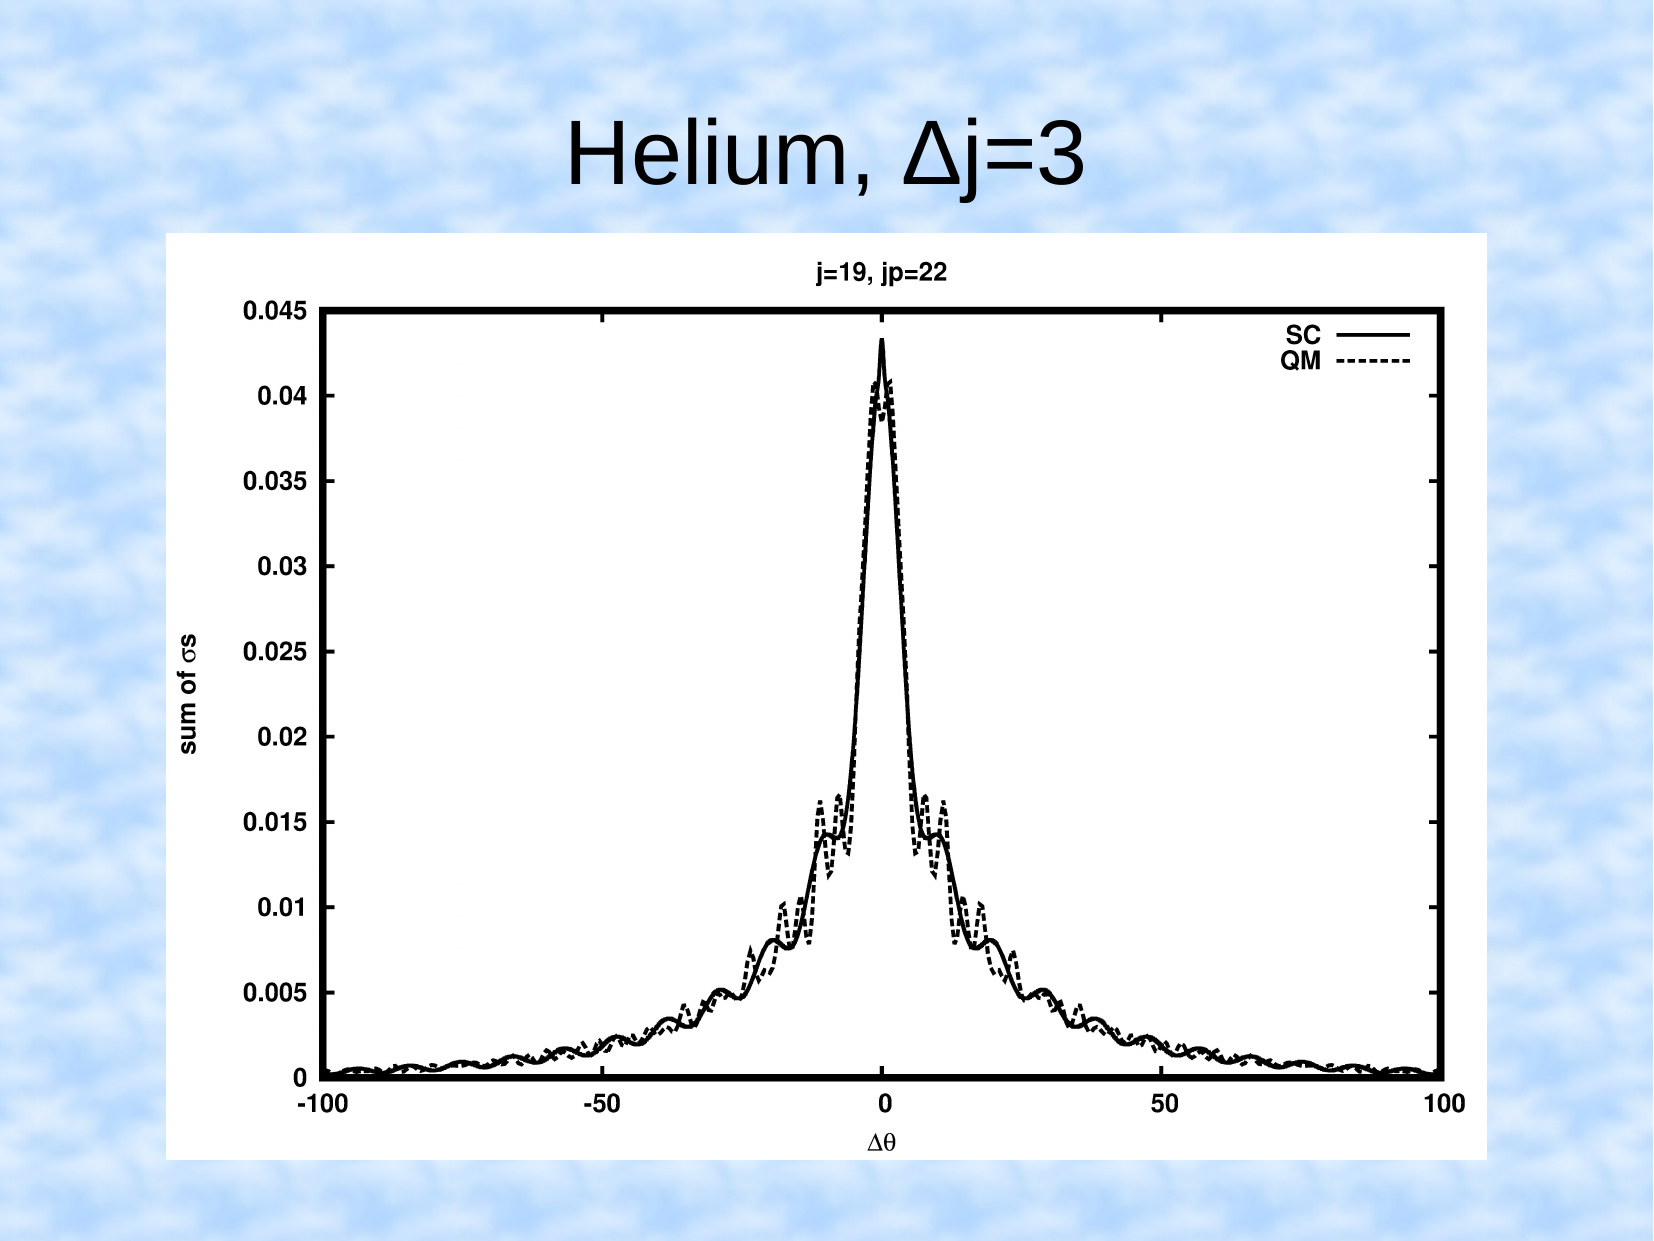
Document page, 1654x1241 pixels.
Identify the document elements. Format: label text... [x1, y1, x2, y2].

title Helium, Δj=3 [82, 49, 1571, 257]
picture [0, 0, 1654, 1241]
